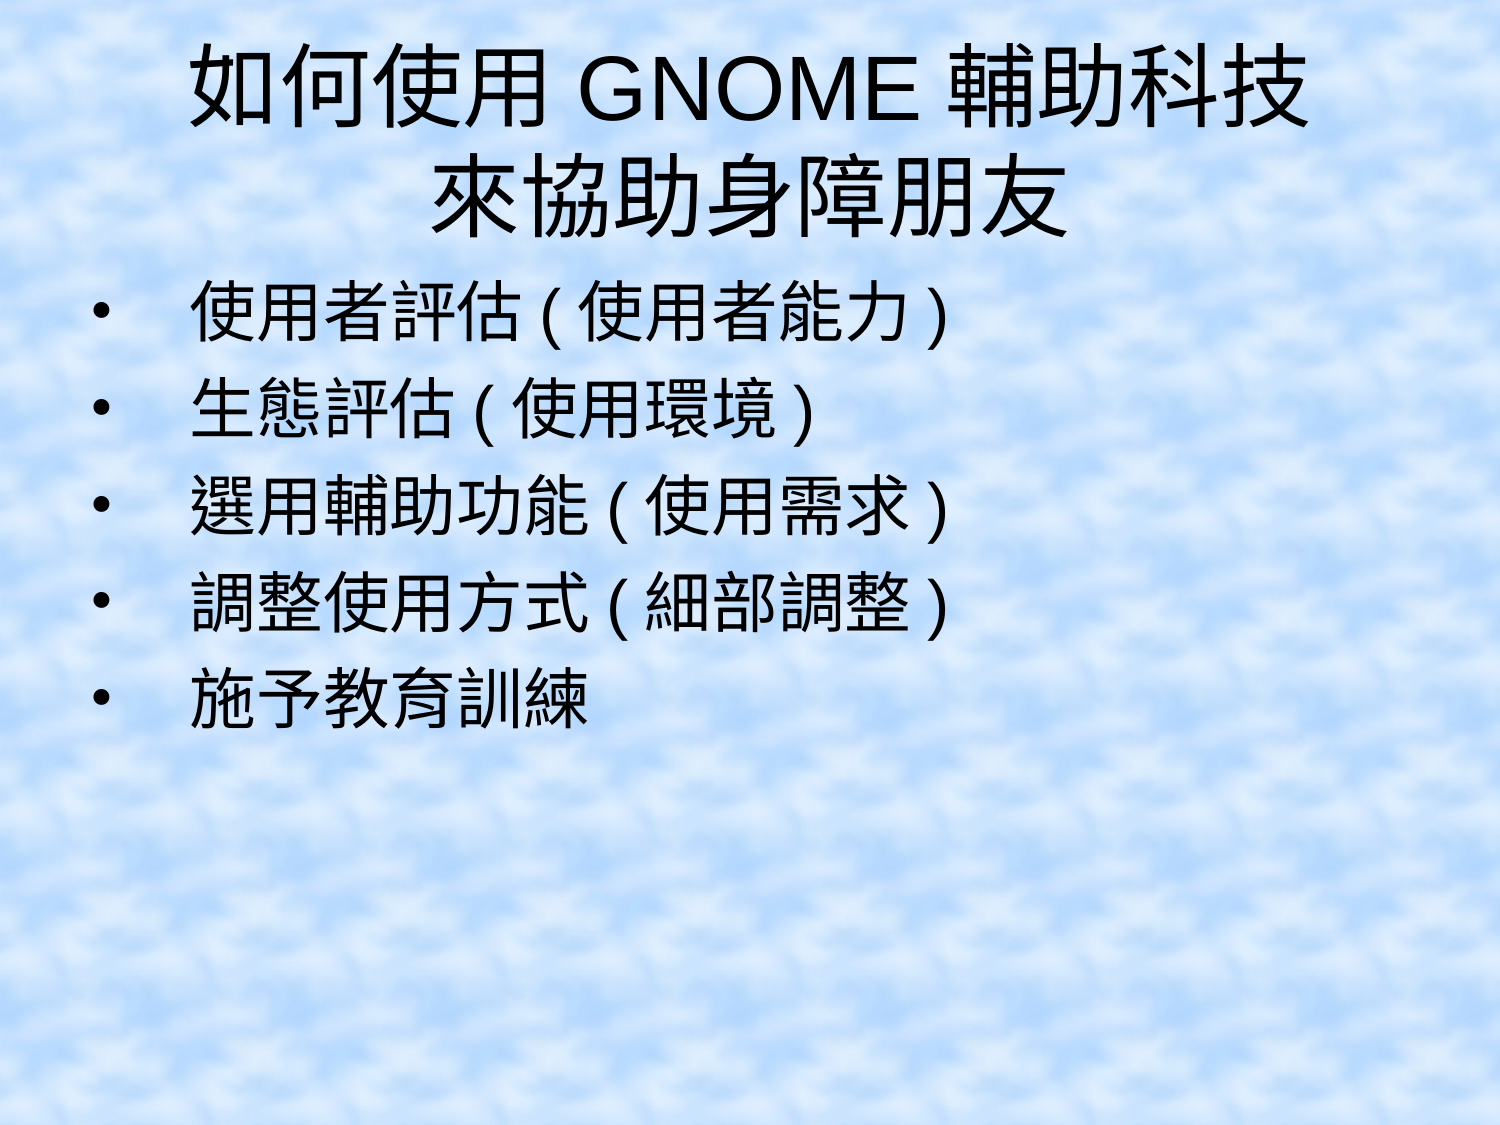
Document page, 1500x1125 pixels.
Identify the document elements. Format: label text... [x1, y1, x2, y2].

title 如何使用GNOME輔助科技 來協助身障朋友 [75, 13, 1426, 262]
picture [0, 0, 1500, 1125]
list 使用者評估(使用者能力) 生態評估(使用環境) 選用輔助功能(使用需求) 調整使用方式(細部調整) 施予教育訓練 [75, 262, 1426, 1006]
